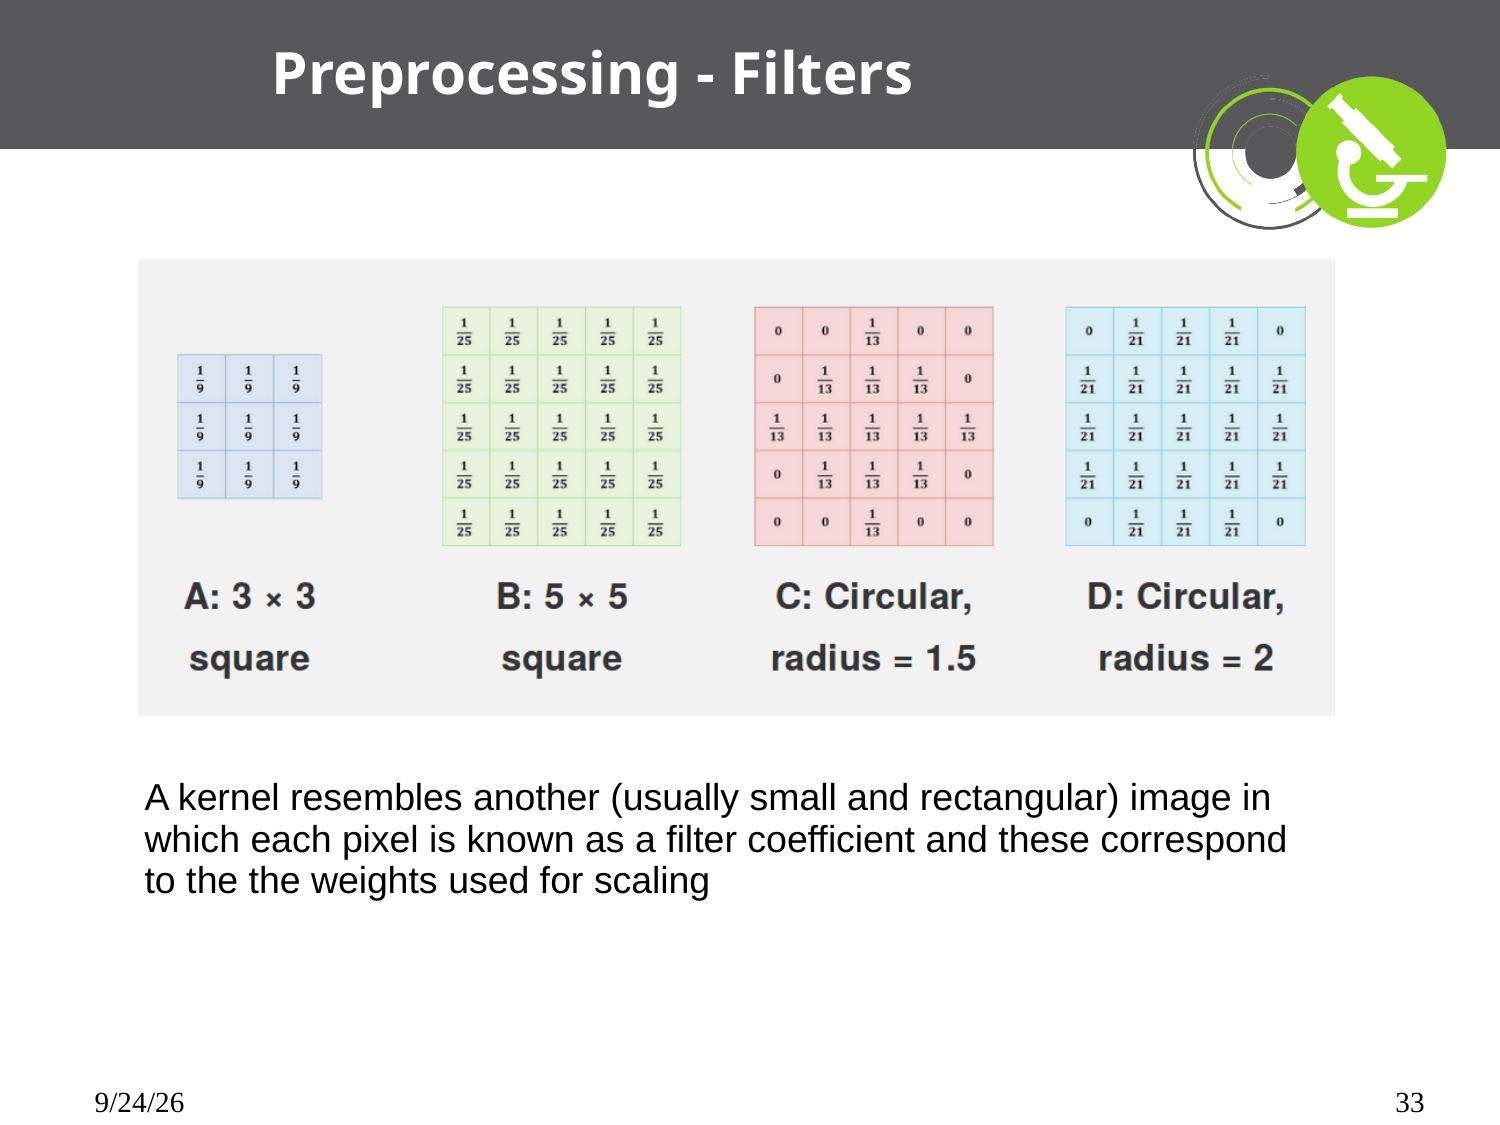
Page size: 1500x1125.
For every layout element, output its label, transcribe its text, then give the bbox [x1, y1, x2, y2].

text_box A kernel resembles another (usually small and rectangular) image in which each pixel is known as a filter coefficient and these correspond to the the weights used for scaling [129, 768, 1314, 910]
picture [1188, 69, 1453, 236]
title Preprocessing - Filters [4, 1, 1182, 142]
picture [138, 259, 1335, 716]
